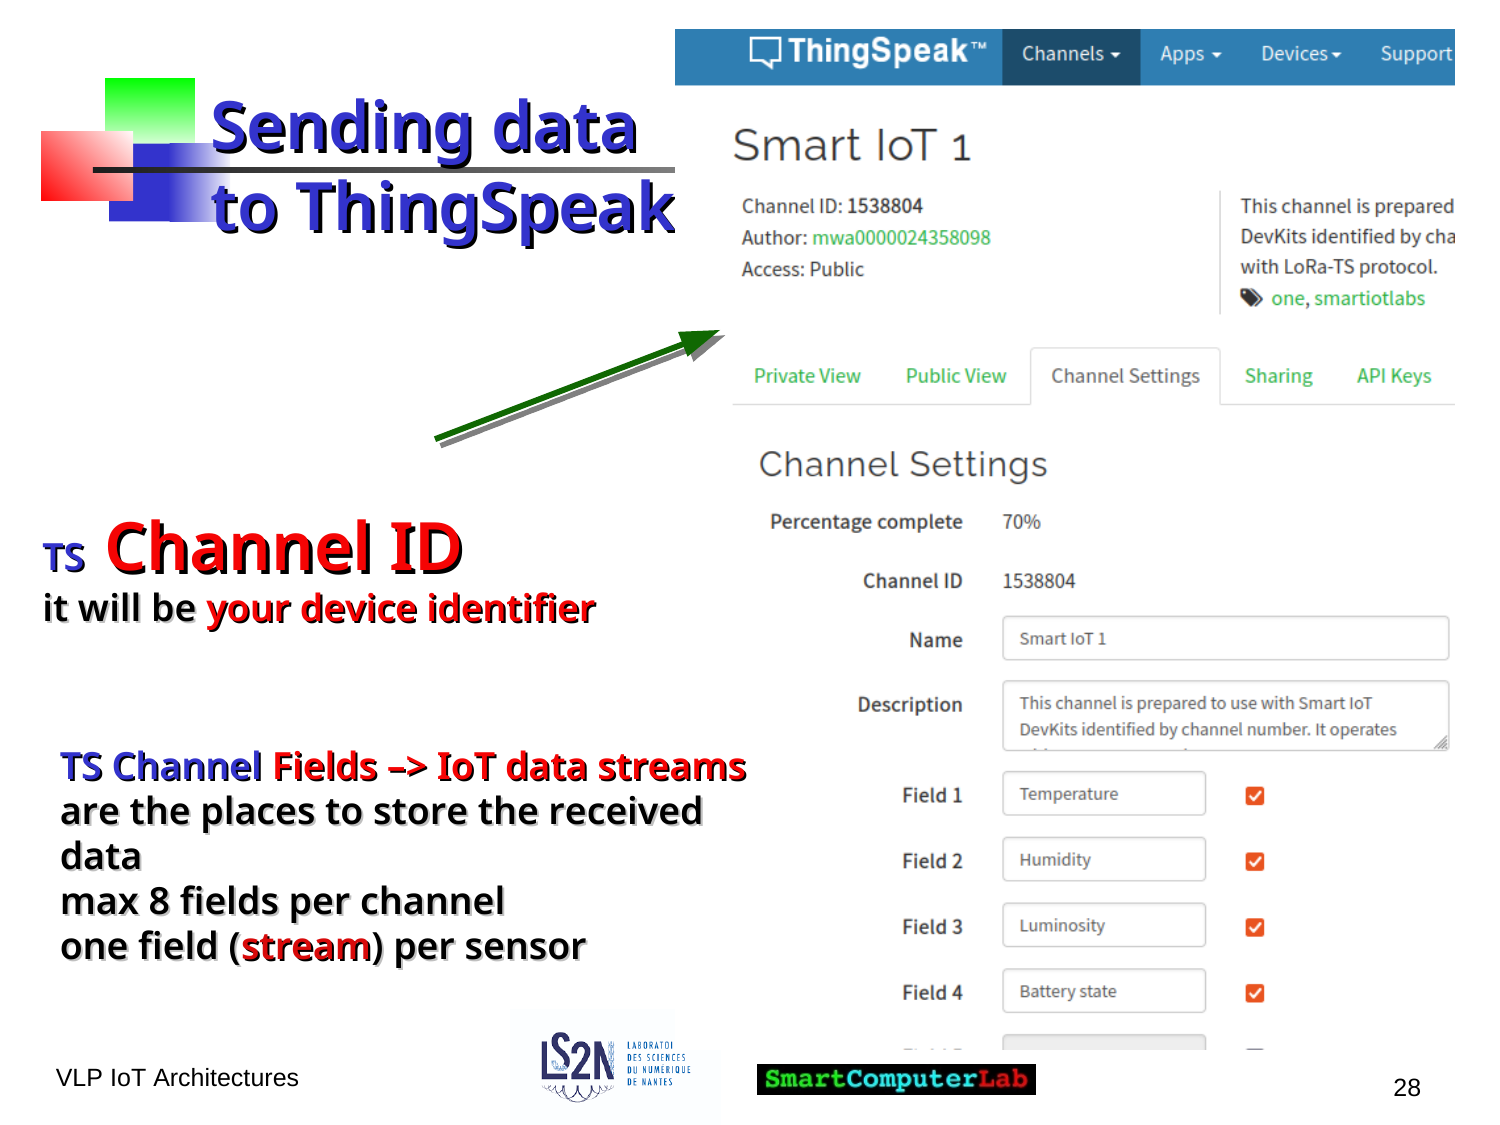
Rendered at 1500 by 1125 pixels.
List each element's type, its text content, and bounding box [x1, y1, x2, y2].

picture [510, 29, 1455, 1125]
text_box TS Channel Fields –> IoT data streams are the places to store the received data max 8 fields per channel one field (stream) per sensor [45, 735, 811, 930]
text_box TS Channel ID it will be your device identifier [27, 451, 719, 727]
picture [757, 1064, 1036, 1095]
title Sending data to ThingSpeak [195, 75, 675, 251]
